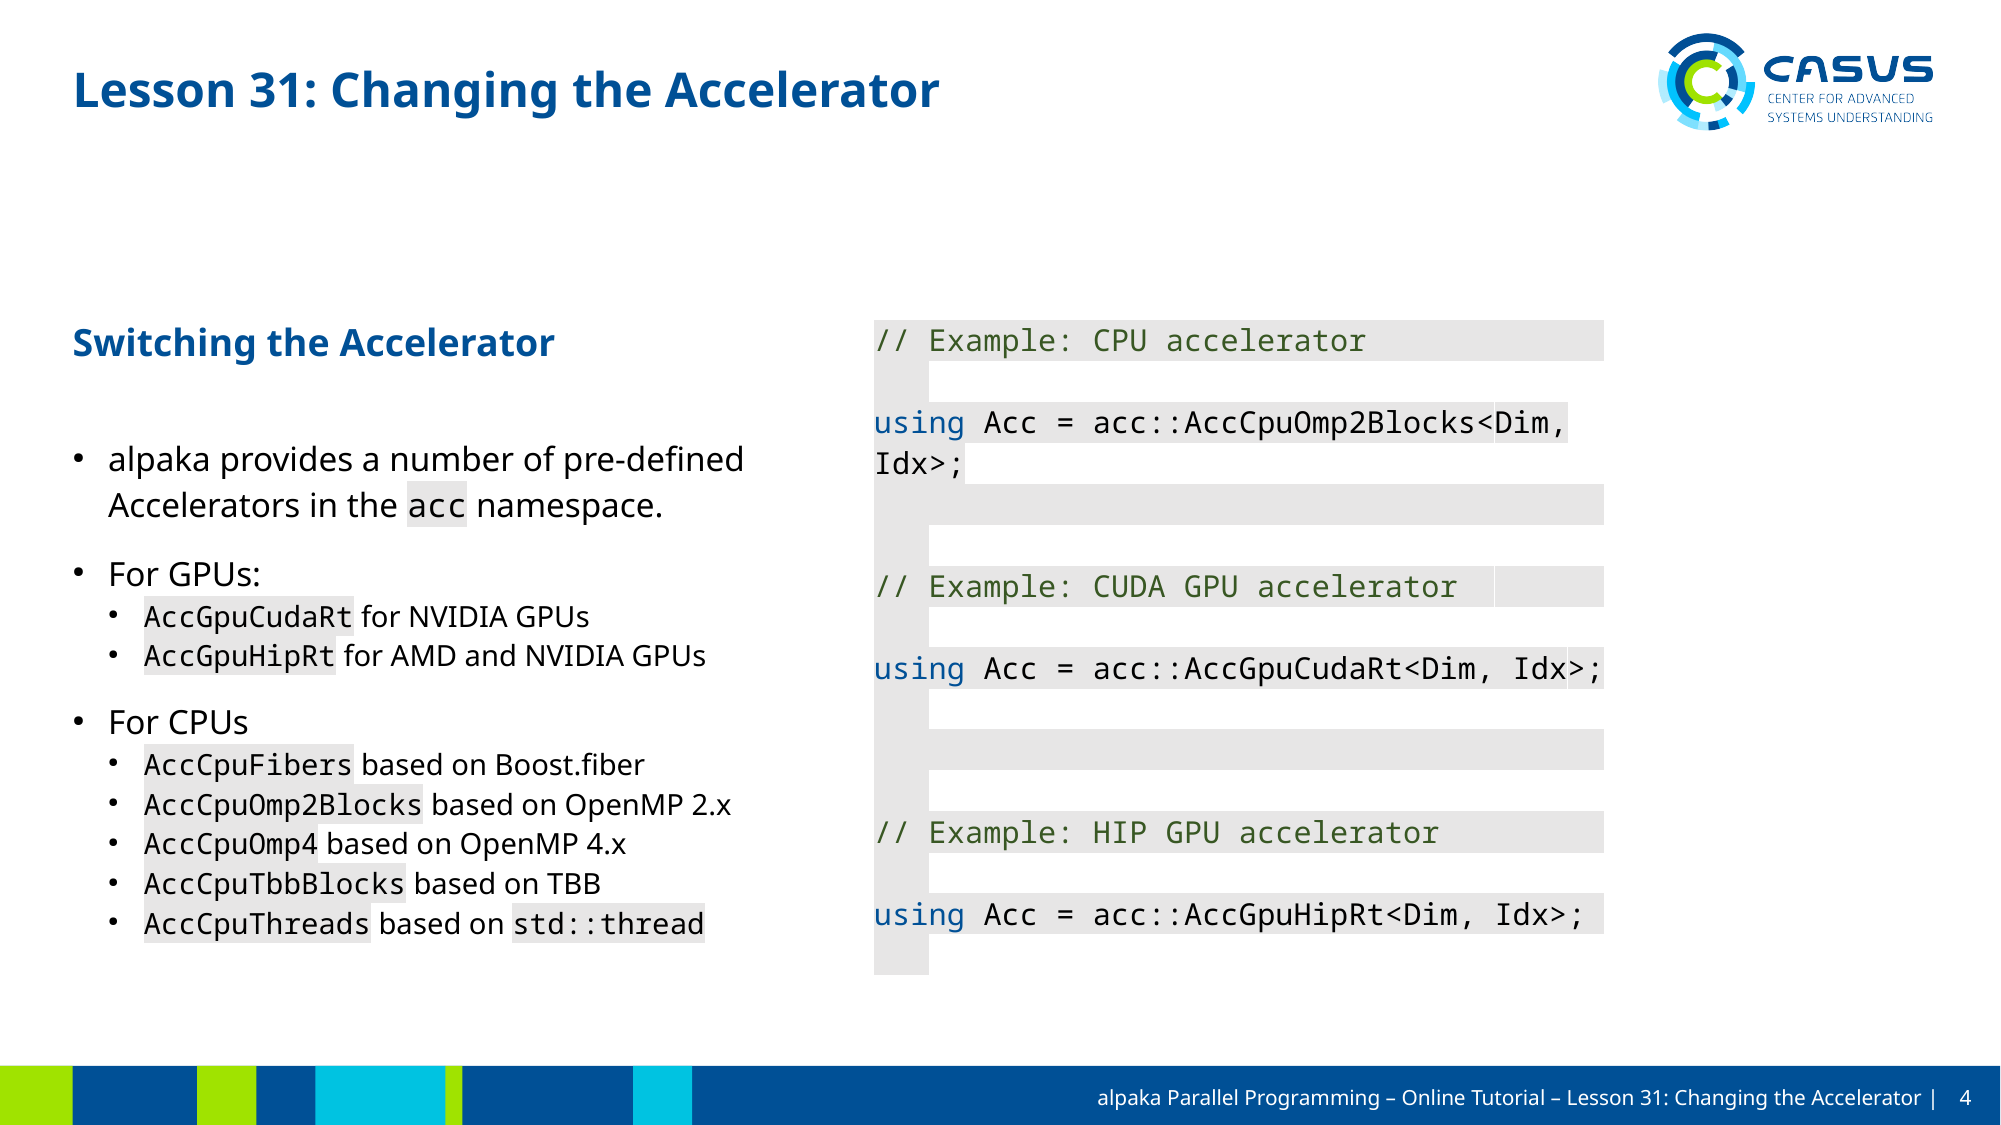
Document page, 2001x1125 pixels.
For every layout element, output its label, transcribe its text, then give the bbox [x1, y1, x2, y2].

list Switching the Accelerator alpaka provides a number of pre-defined Accelerators in the acc namespace. For GPUs: AccGpuCudaRt for NVIDIA GPUs AccGpuHipRt for AMD and NVIDIA GPUs For CPUs AccCpuFibers based on Boost.fiber AccCpuOmp2Blocks based on OpenMP 2.x AccCpuOmp4 based on OpenMP 4.x AccCpuTbbBlocks based on TBB AccCpuThreads based on std::thread [72, 316, 839, 979]
picture [1658, 33, 1933, 131]
list // Example: CPU accelerator using Acc = acc::AccCpuOmp2Blocks<Dim, Idx>; // Example: CUDA GPU accelerator using Acc = acc::AccGpuCudaRt<Dim, Idx>; // Example: HIP GPU accelerator using Acc = acc::AccGpuHipRt<Dim, Idx>; [874, 316, 1621, 979]
title Lesson 31: Changing the Accelerator [72, 54, 1620, 123]
